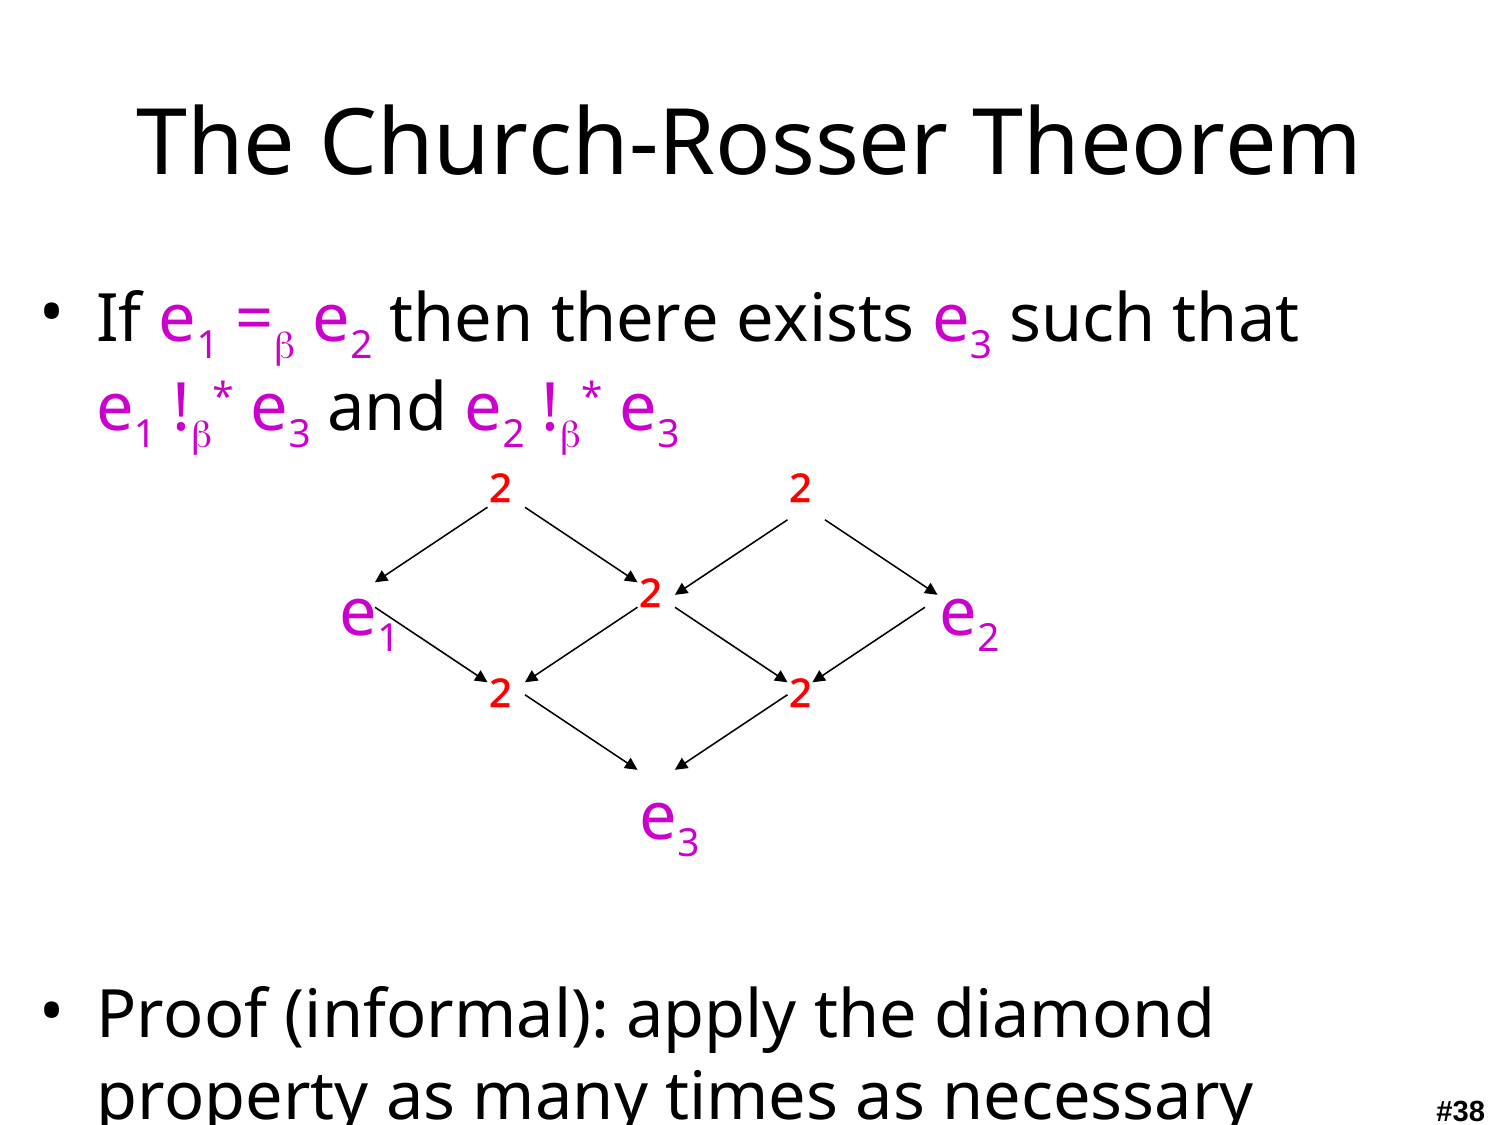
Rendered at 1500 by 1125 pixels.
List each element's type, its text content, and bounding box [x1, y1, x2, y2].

title The Church-Rosser Theorem [24, 45, 1476, 233]
list If e1 = e2 then there exists e3 such that e1 !* e3 and e2 !* e3 ² ² e1 ² e2 ² ² e3 Proof (informal): apply the diamond property as many times as necessary [24, 262, 1476, 1101]
